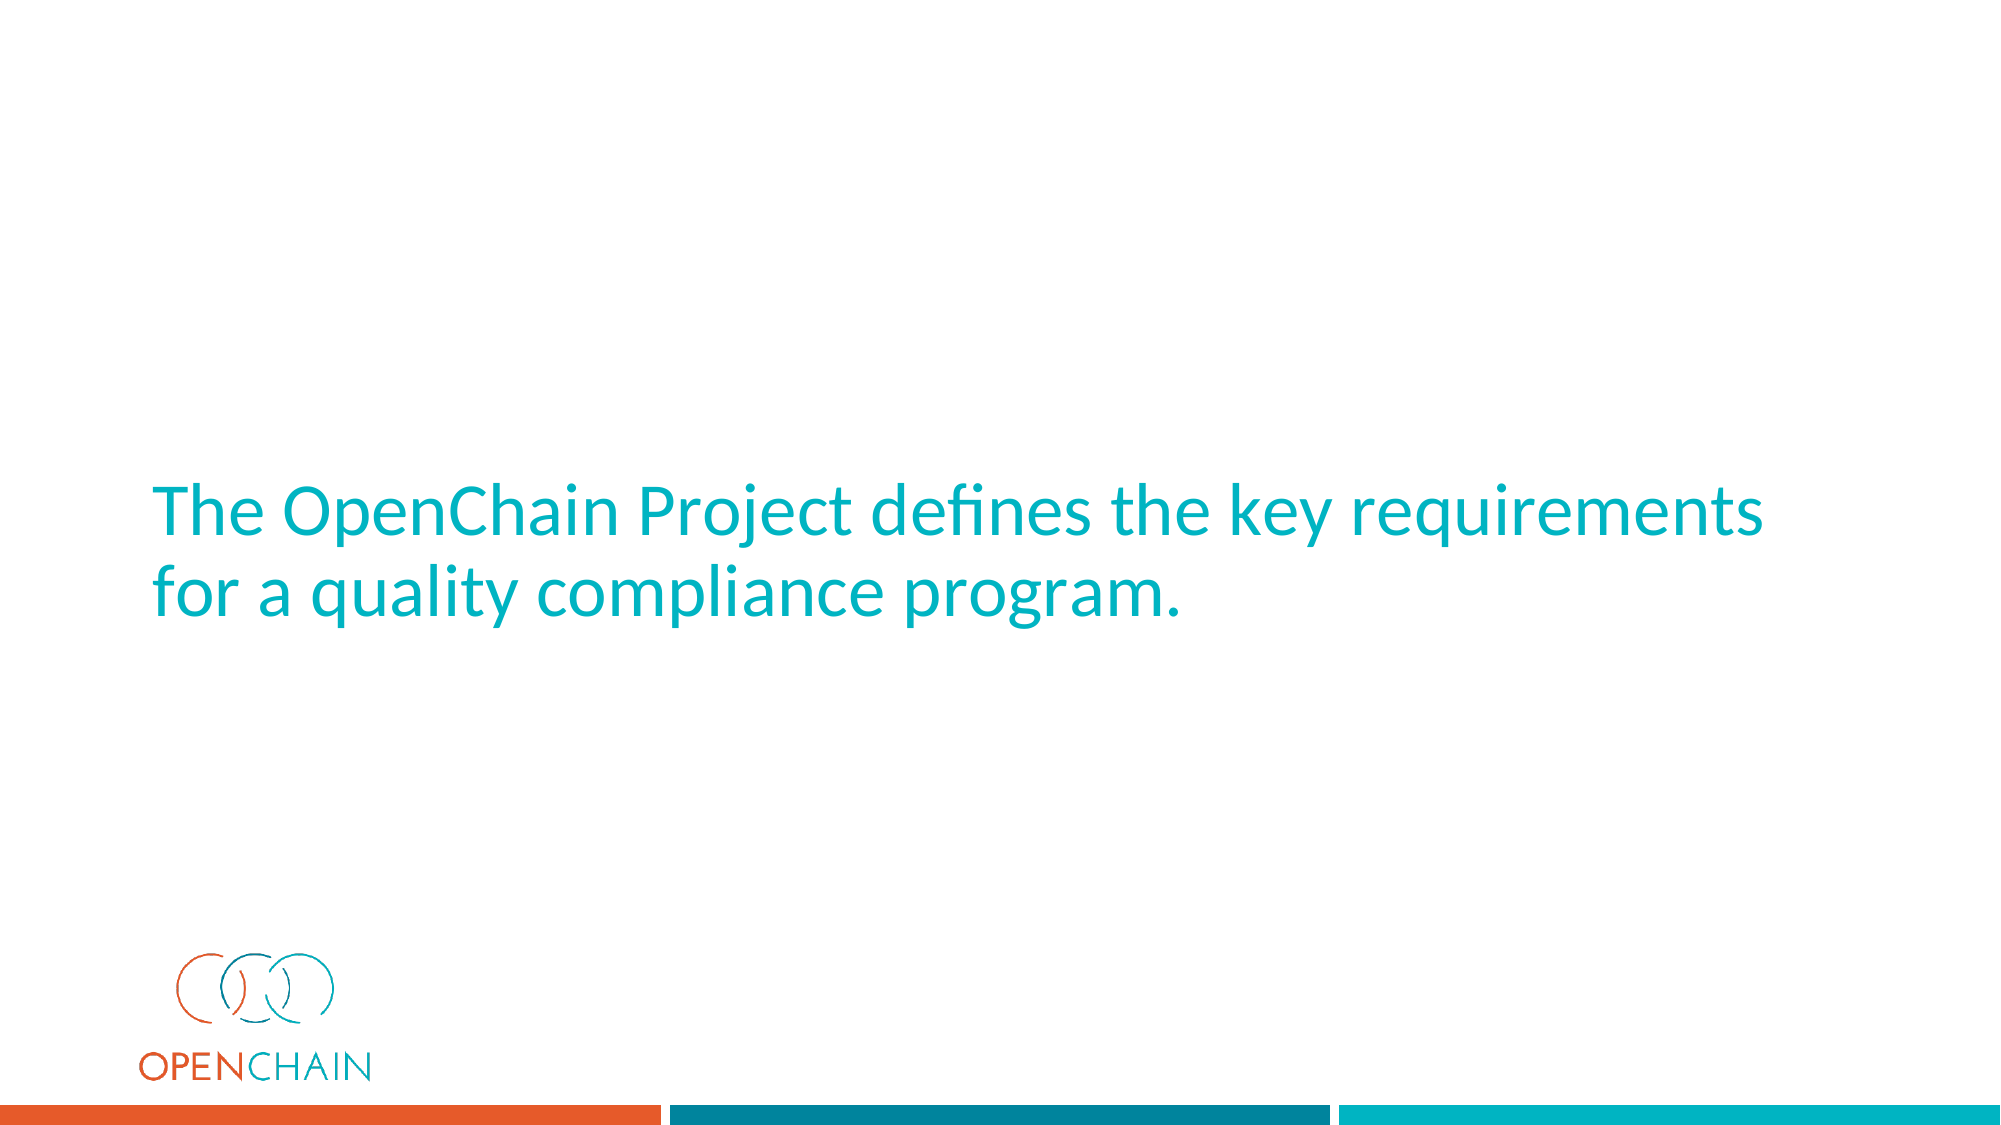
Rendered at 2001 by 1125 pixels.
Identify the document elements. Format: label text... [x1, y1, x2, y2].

title The OpenChain Project defines the key requirements for a quality compliance program. [137, 376, 1863, 727]
